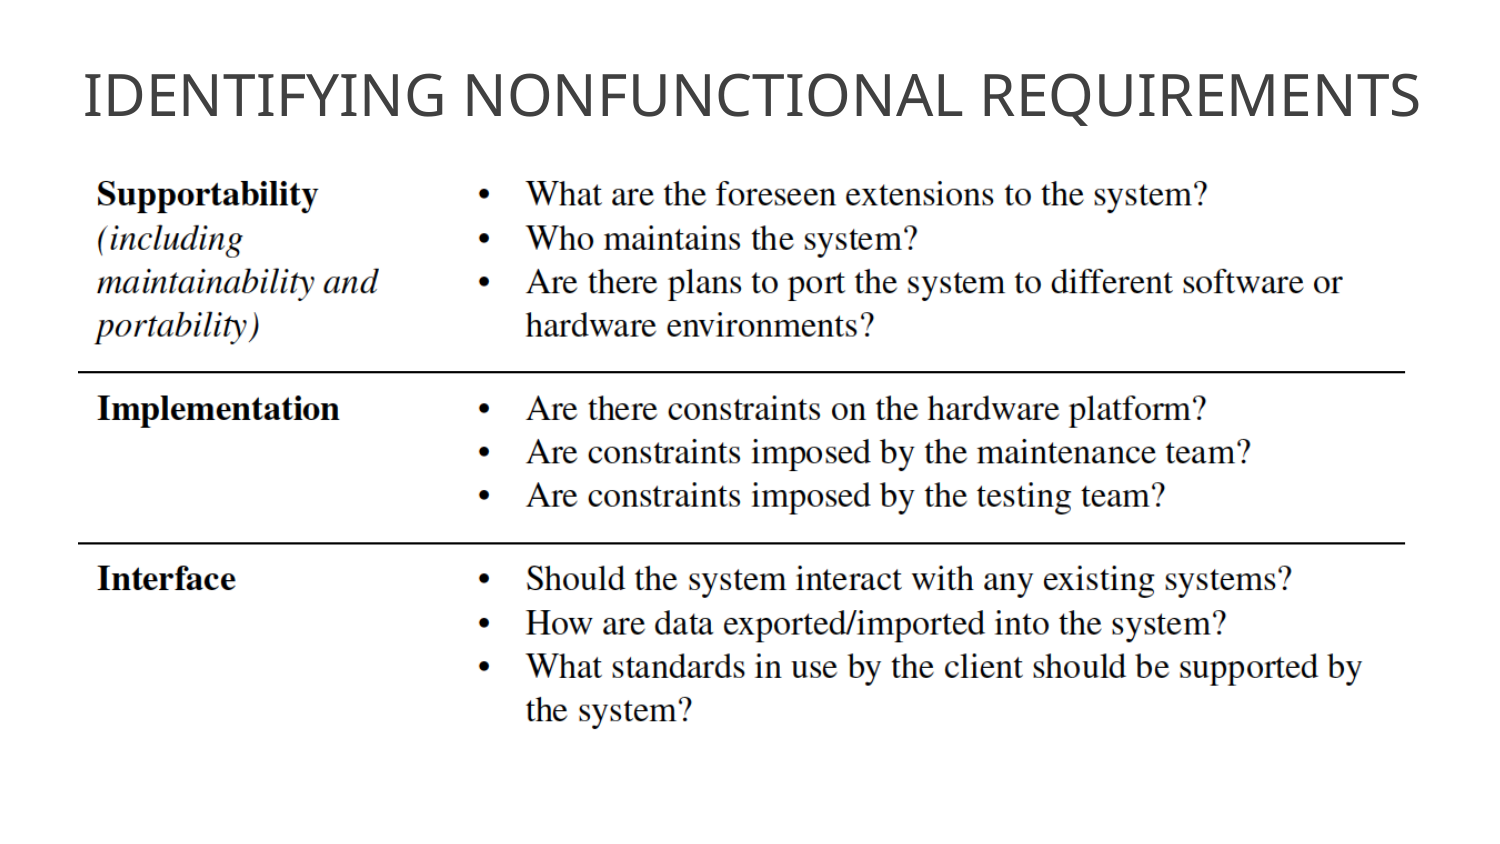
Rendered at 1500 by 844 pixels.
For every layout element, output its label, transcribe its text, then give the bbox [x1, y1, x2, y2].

title Identifying nonfunctional requirements [30, 23, 1477, 164]
picture [78, 171, 1414, 738]
